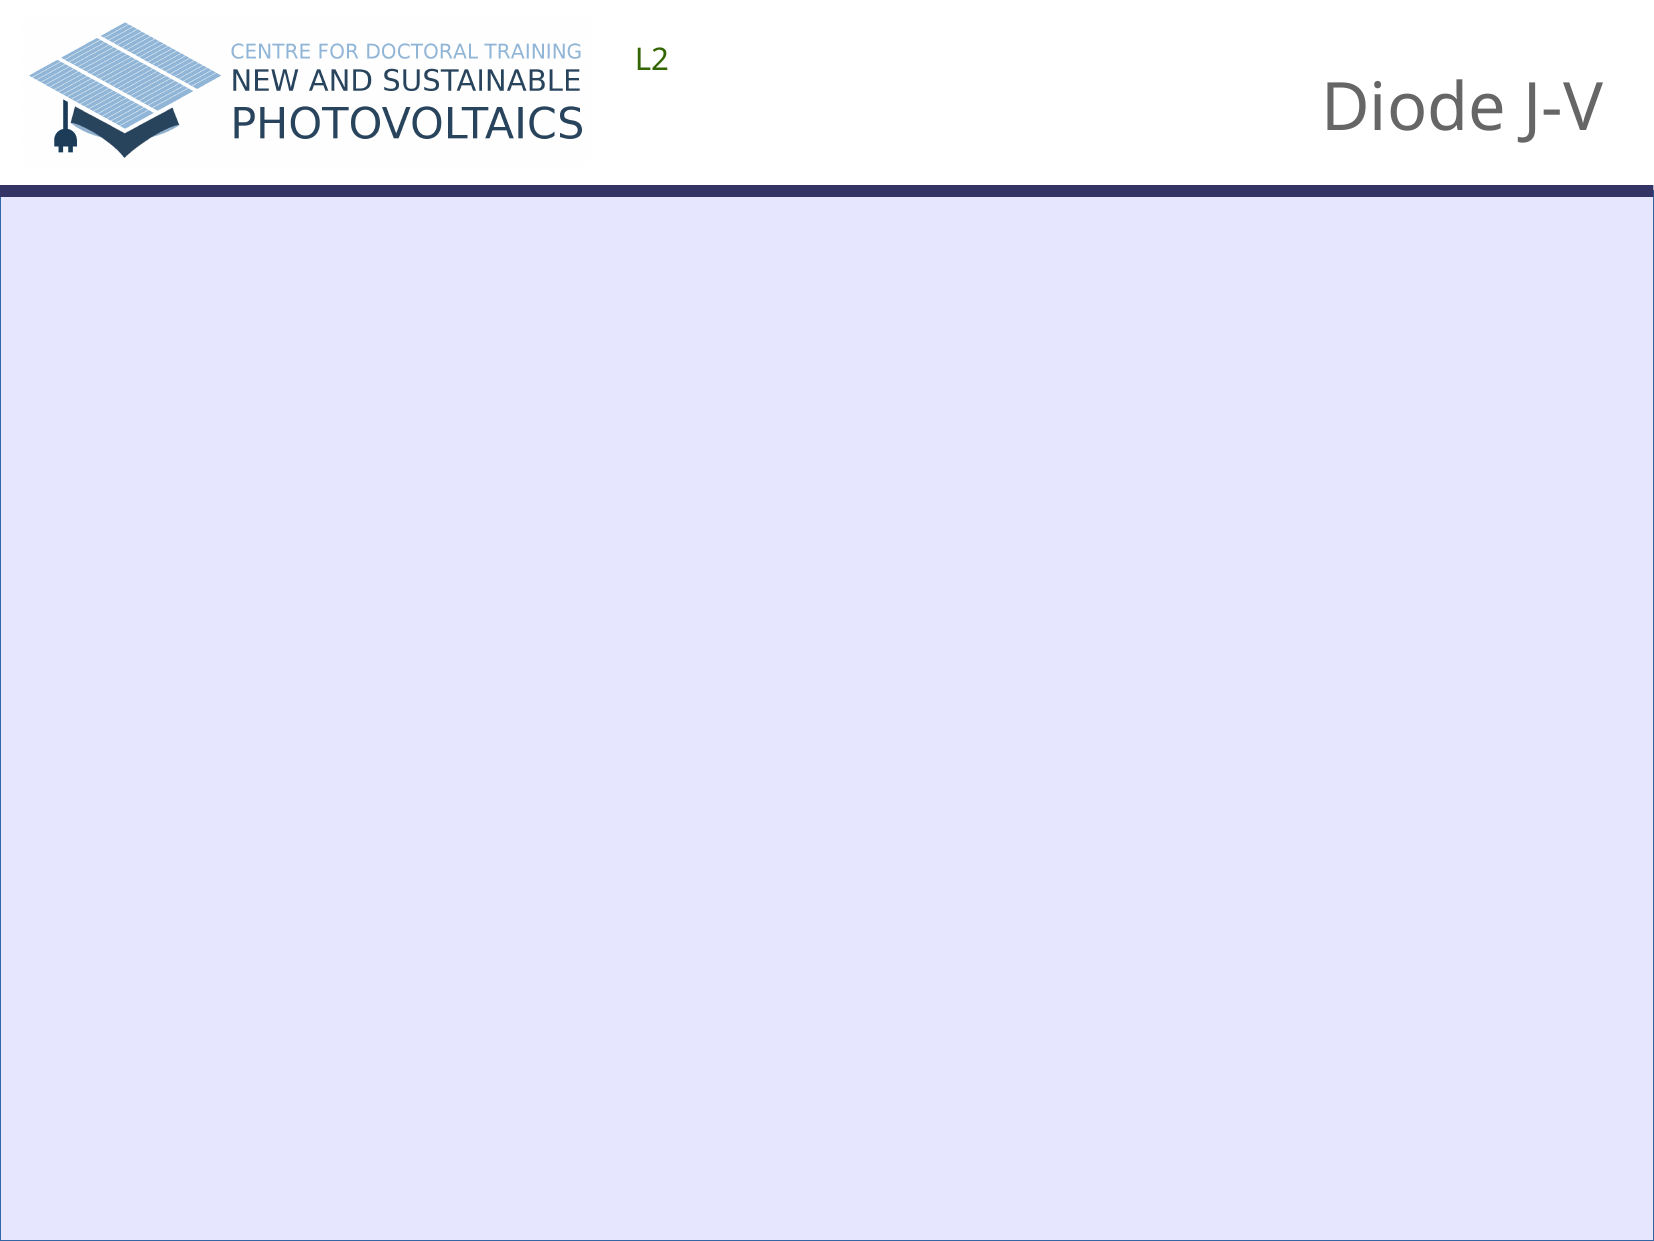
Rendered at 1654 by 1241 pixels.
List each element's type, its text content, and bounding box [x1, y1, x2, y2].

text_box [0, 197, 1654, 1241]
picture [19, 17, 591, 166]
text_box Diode J-V [767, 51, 1619, 142]
text_box L2 [620, 29, 880, 80]
